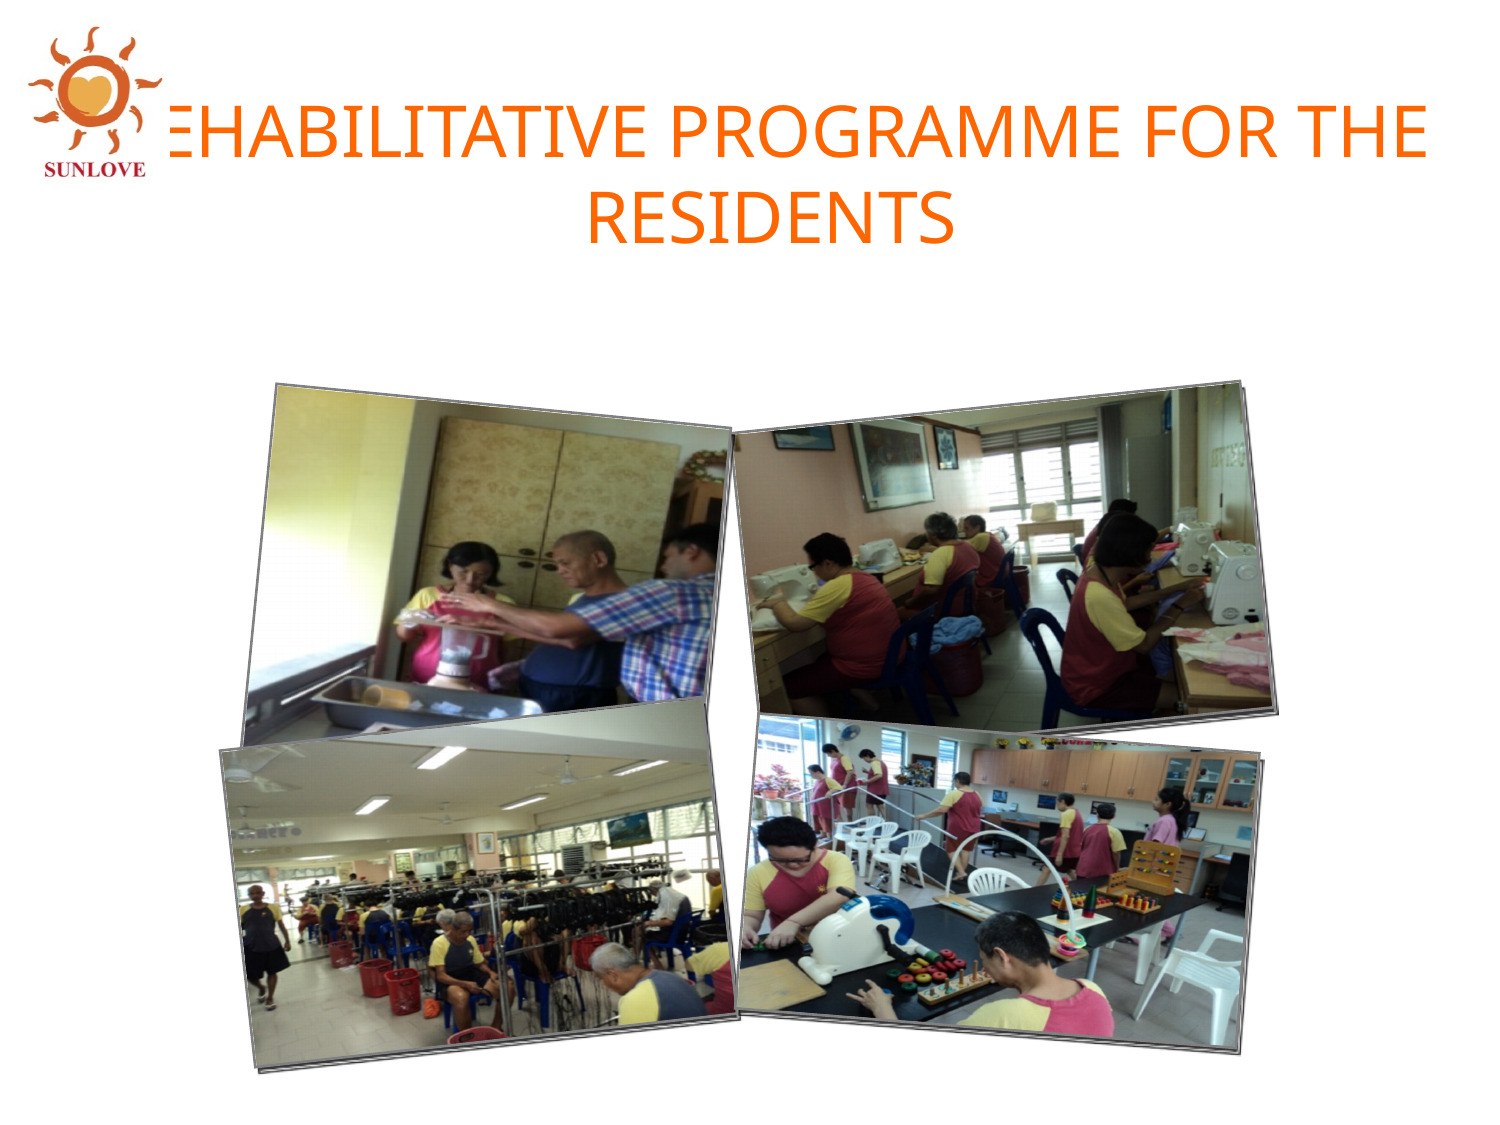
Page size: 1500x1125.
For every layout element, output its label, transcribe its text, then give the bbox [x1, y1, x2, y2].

title REHABILITATIVE PROGRAMME FOR THE RESIDENTS [89, 78, 1452, 266]
picture [242, 385, 730, 746]
picture [20, 18, 170, 185]
picture [734, 382, 1273, 732]
picture [221, 698, 736, 1066]
picture [736, 714, 1258, 1047]
